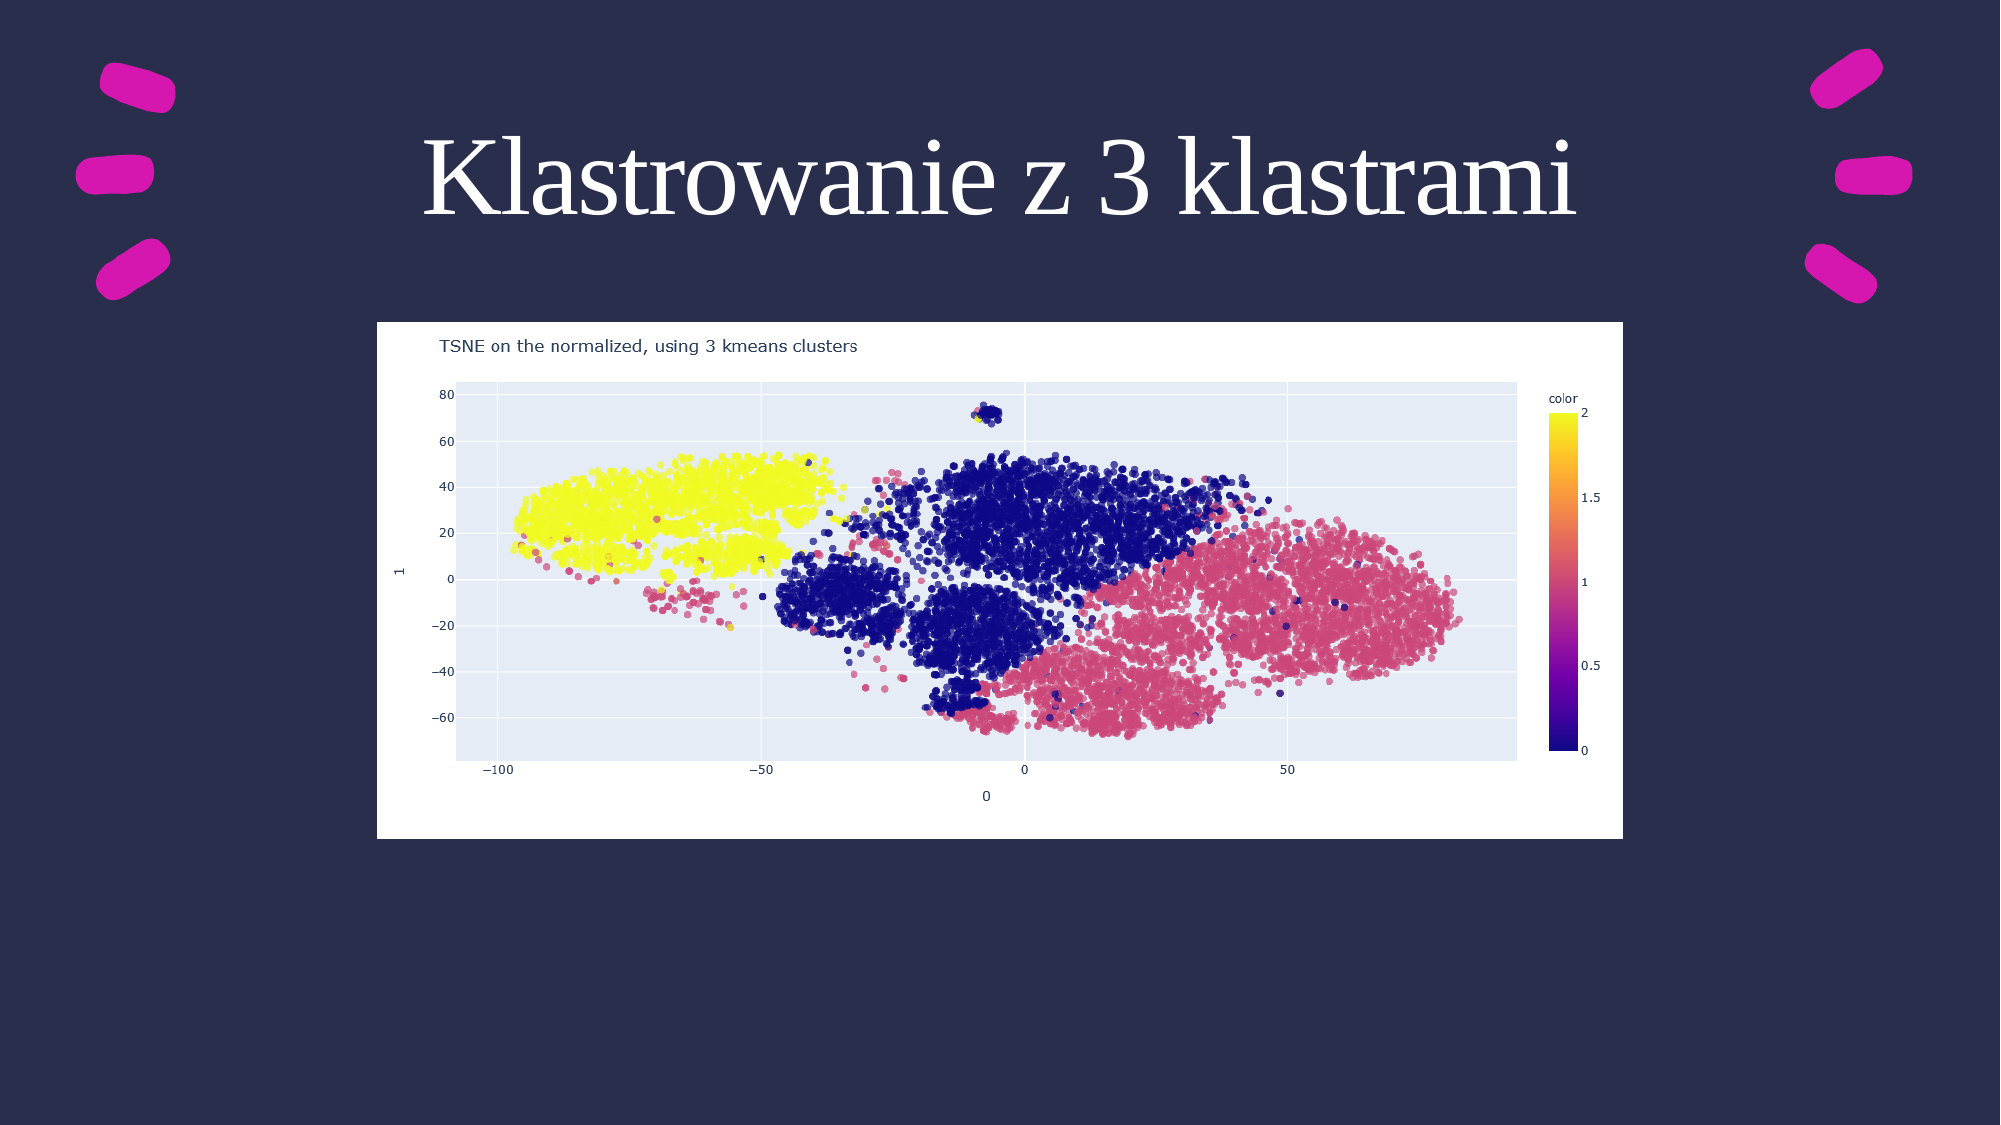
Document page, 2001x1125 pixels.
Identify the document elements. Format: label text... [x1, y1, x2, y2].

picture [377, 323, 1623, 839]
title Klastrowanie z 3 klastrami [221, 101, 1779, 183]
text_box [0, 0, 2000, 1125]
